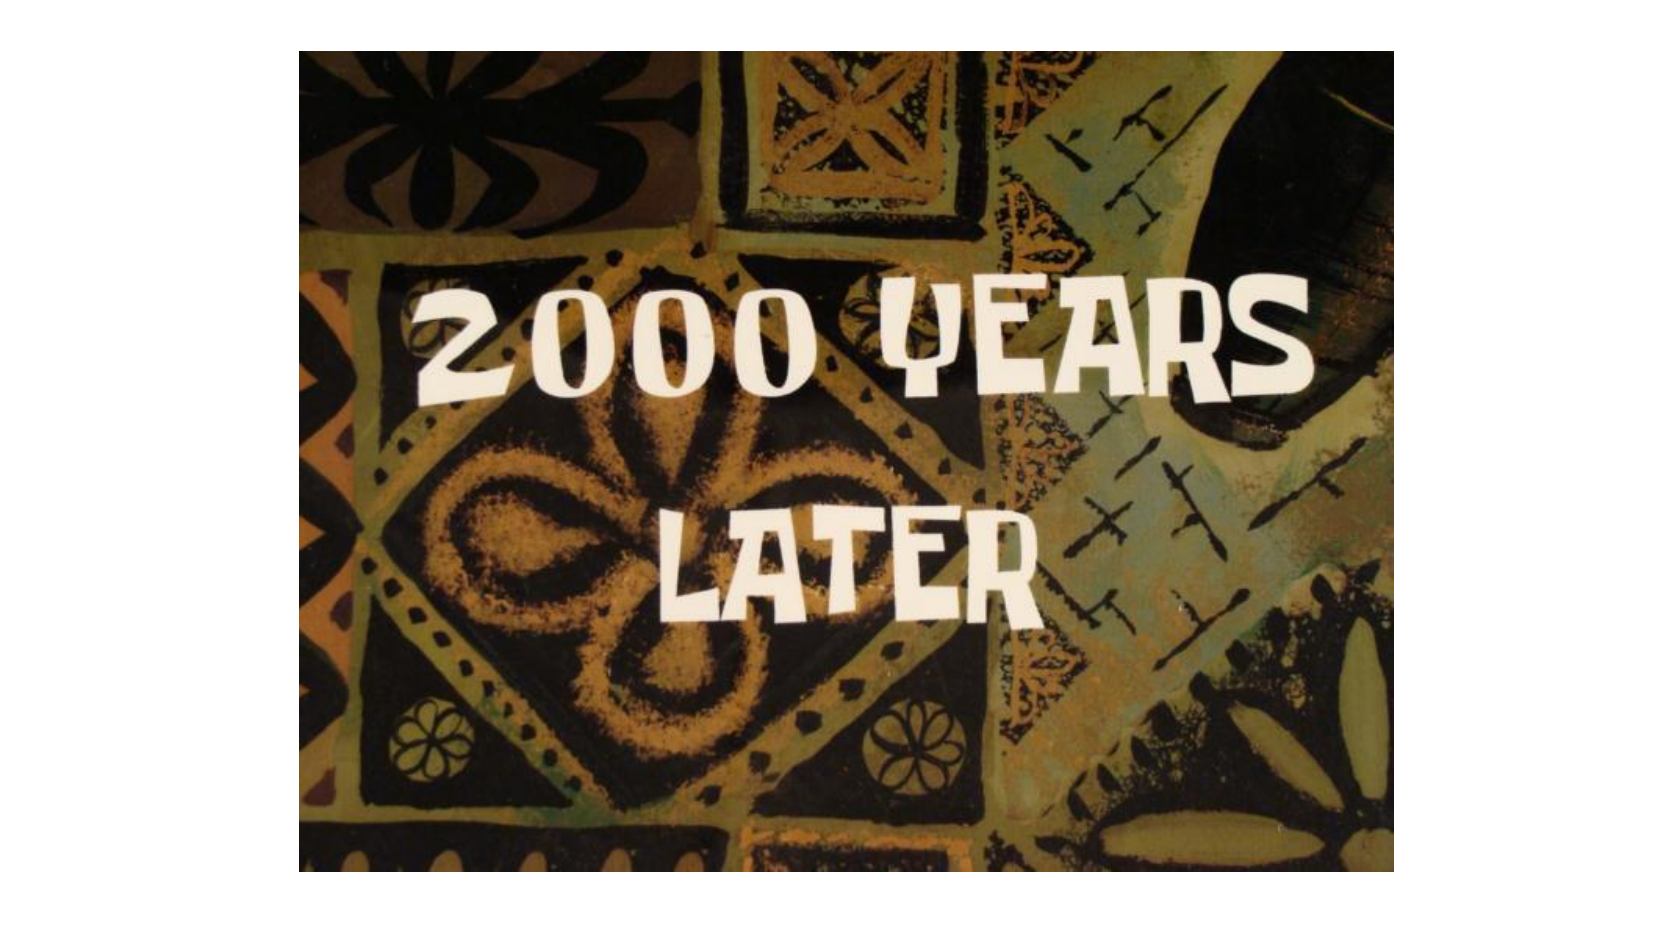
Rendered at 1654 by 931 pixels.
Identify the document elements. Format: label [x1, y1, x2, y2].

picture [299, 51, 1394, 872]
